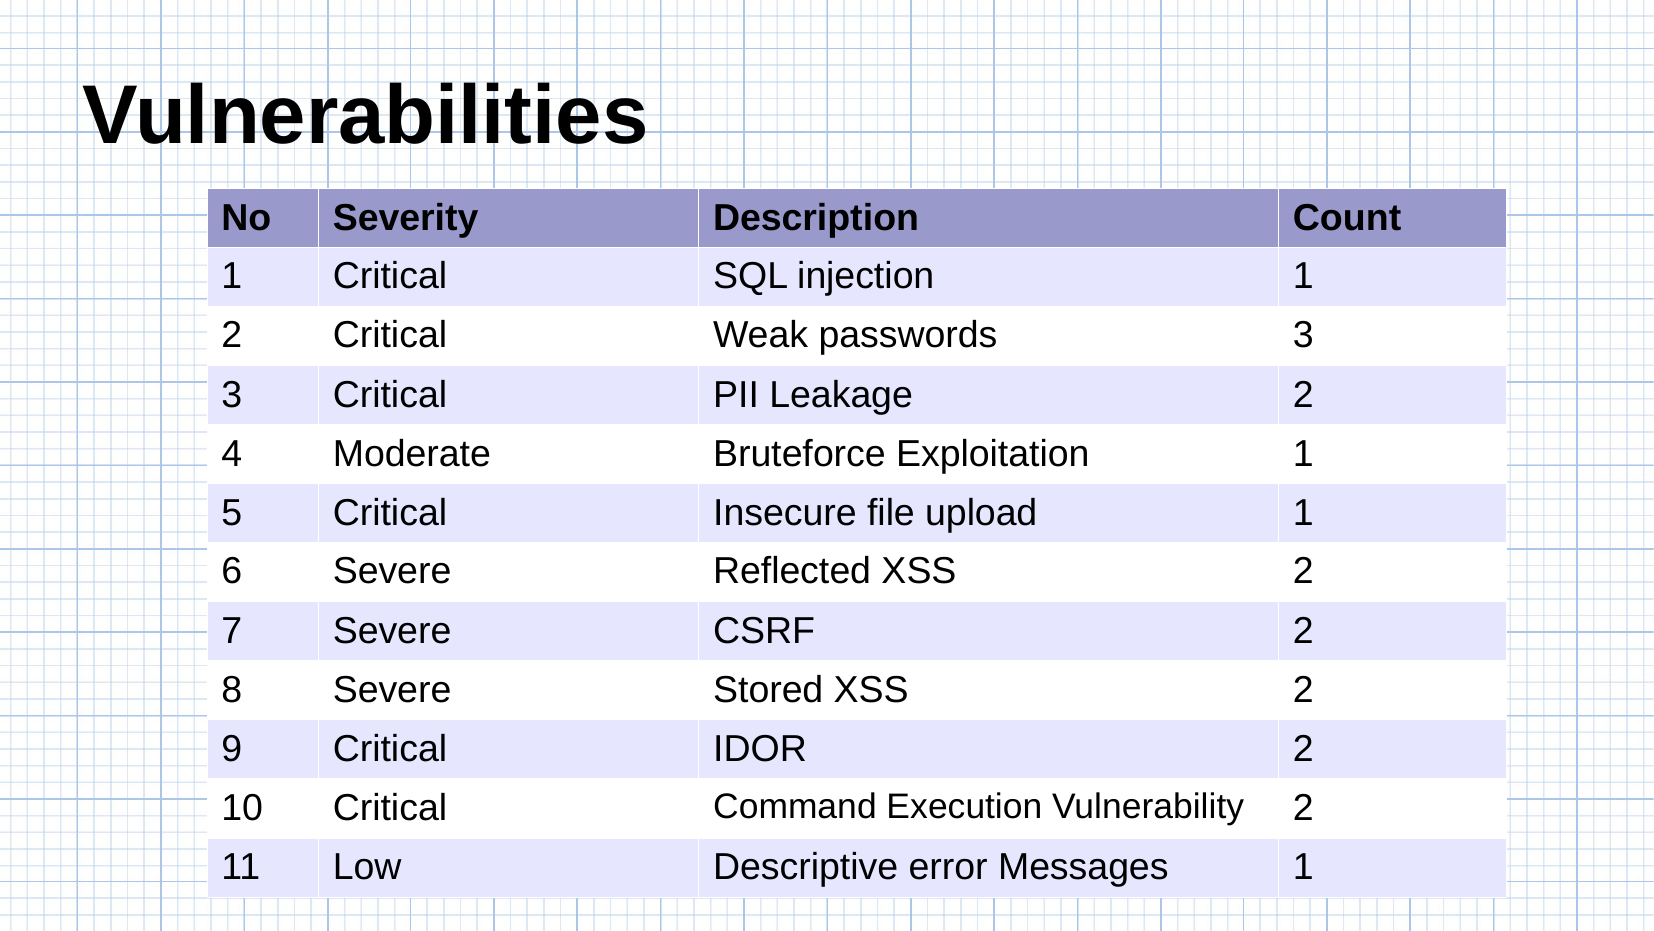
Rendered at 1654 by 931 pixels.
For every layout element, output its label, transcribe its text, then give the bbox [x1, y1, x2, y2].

table_cell 2 [1279, 720, 1506, 778]
table_cell 3 [1279, 307, 1506, 365]
table_cell Insecure file upload [699, 484, 1278, 542]
table_cell CSRF [699, 602, 1278, 660]
table_cell 1 [1279, 839, 1506, 897]
table_cell 1 [208, 248, 318, 306]
table_cell Critical [319, 720, 698, 778]
table_cell Critical [319, 366, 698, 424]
table_cell 2 [208, 307, 318, 365]
table_cell Stored XSS [699, 661, 1278, 719]
table_cell Critical [319, 248, 698, 306]
table_cell 1 [1279, 248, 1506, 306]
table_cell Reflected XSS [699, 543, 1278, 601]
table_cell Critical [319, 307, 698, 365]
table_cell Bruteforce Exploitation [699, 425, 1278, 483]
picture [0, 0, 1654, 931]
table_cell 6 [208, 543, 318, 601]
table_cell PII Leakage [699, 366, 1278, 424]
table_cell Weak passwords [699, 307, 1278, 365]
table_cell Command Execution Vulnerability [699, 779, 1278, 838]
table_cell 10 [208, 779, 318, 838]
table_cell 2 [1279, 661, 1506, 719]
table_cell SQL injection [699, 248, 1278, 306]
table_cell IDOR [699, 720, 1278, 778]
table_cell 7 [208, 602, 318, 660]
table_cell Critical [319, 779, 698, 838]
table_cell Descriptive error Messages [699, 839, 1278, 897]
table_cell Severe [319, 543, 698, 601]
table_cell 9 [208, 720, 318, 778]
table_header Count [1279, 189, 1506, 247]
table_cell Moderate [319, 425, 698, 483]
table_cell Low [319, 839, 698, 897]
table_header Description [699, 189, 1278, 247]
table_cell Critical [319, 484, 698, 542]
table_cell 3 [208, 366, 318, 424]
table_cell 5 [208, 484, 318, 542]
table_cell 2 [1279, 366, 1506, 424]
table_cell 11 [208, 839, 318, 897]
table_cell 4 [208, 425, 318, 483]
table_header No [208, 189, 318, 247]
table_header Severity [319, 189, 698, 247]
table_cell 8 [208, 661, 318, 719]
table_cell 1 [1279, 484, 1506, 542]
table_cell 2 [1279, 543, 1506, 601]
table_cell 2 [1279, 602, 1506, 660]
table_cell 1 [1279, 425, 1506, 483]
table_cell 2 [1279, 779, 1506, 838]
table_cell Severe [319, 602, 698, 660]
table_cell Severe [319, 661, 698, 719]
title Vulnerabilities [82, 37, 1571, 193]
